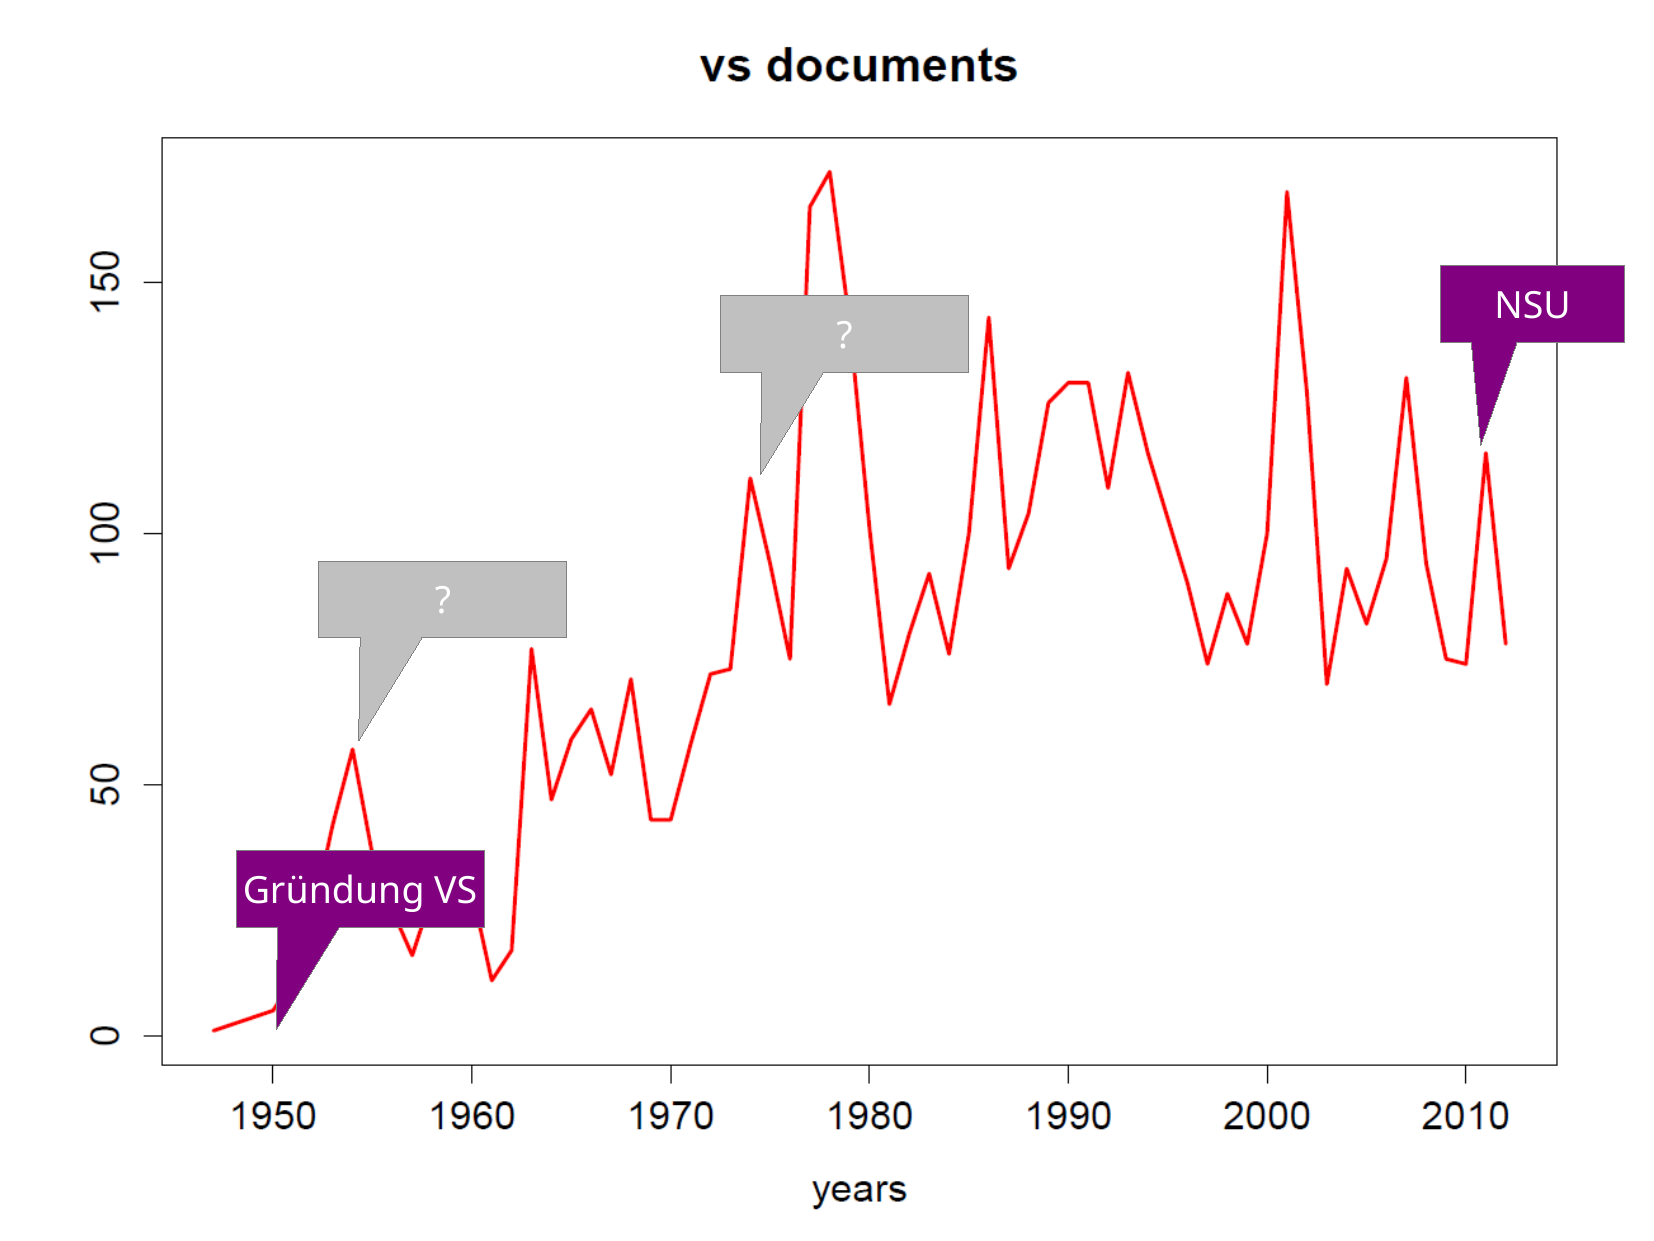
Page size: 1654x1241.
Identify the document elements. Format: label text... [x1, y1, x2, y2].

picture [22, 0, 1625, 1241]
text_box ? [318, 561, 567, 741]
text_box NSU [1440, 265, 1625, 446]
text_box ? [720, 295, 969, 475]
text_box Gründung VS [236, 850, 485, 1030]
